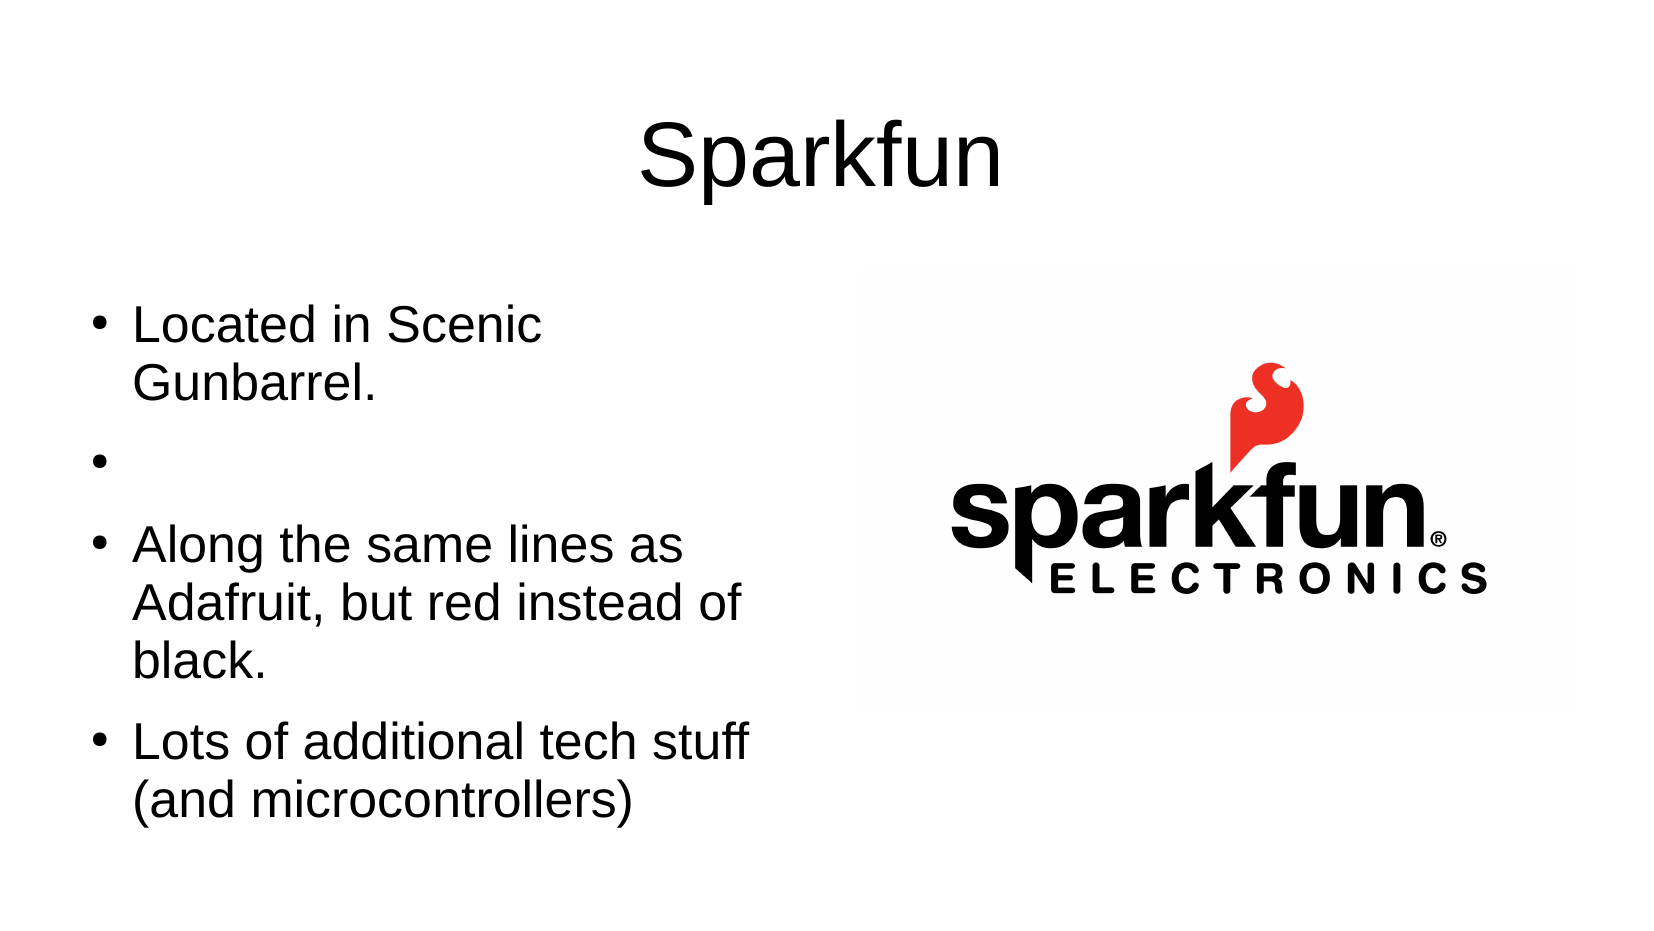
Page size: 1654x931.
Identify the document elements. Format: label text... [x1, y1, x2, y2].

picture [862, 267, 1576, 713]
title Sparkfun [76, 76, 1565, 233]
list Located in Scenic Gunbarrel. Along the same lines as Adafruit, but red instead of black. Lots of additional tech stuff (and microcontrollers) [76, 295, 804, 835]
